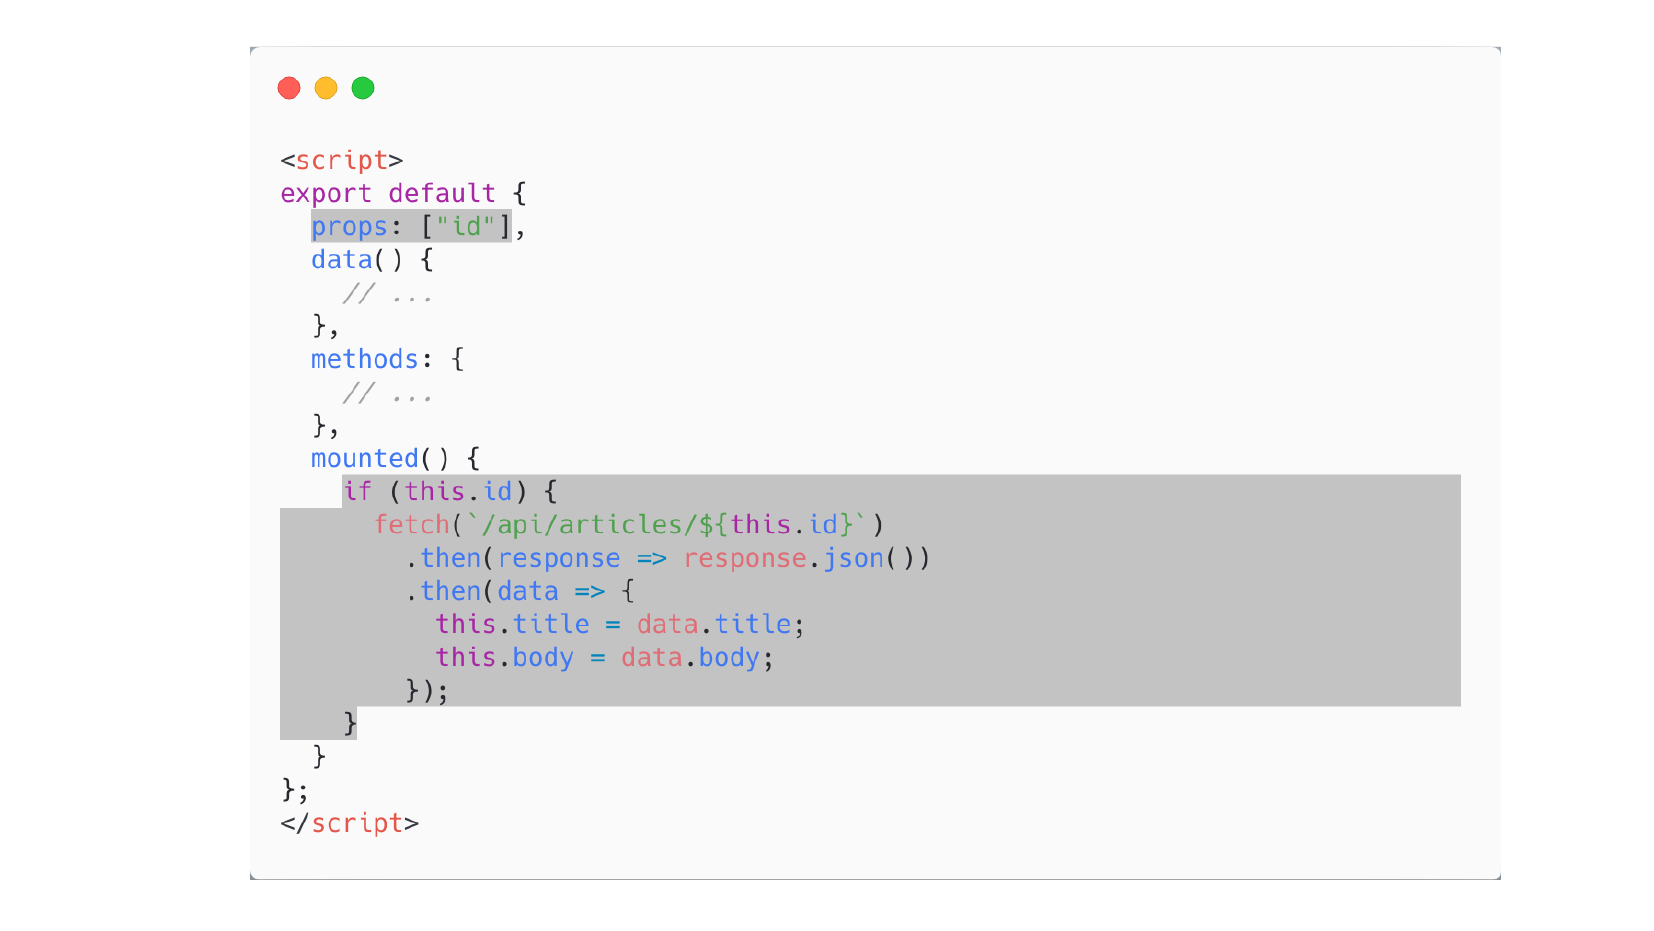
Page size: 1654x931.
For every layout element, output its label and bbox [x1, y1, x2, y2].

picture [250, 46, 1501, 880]
